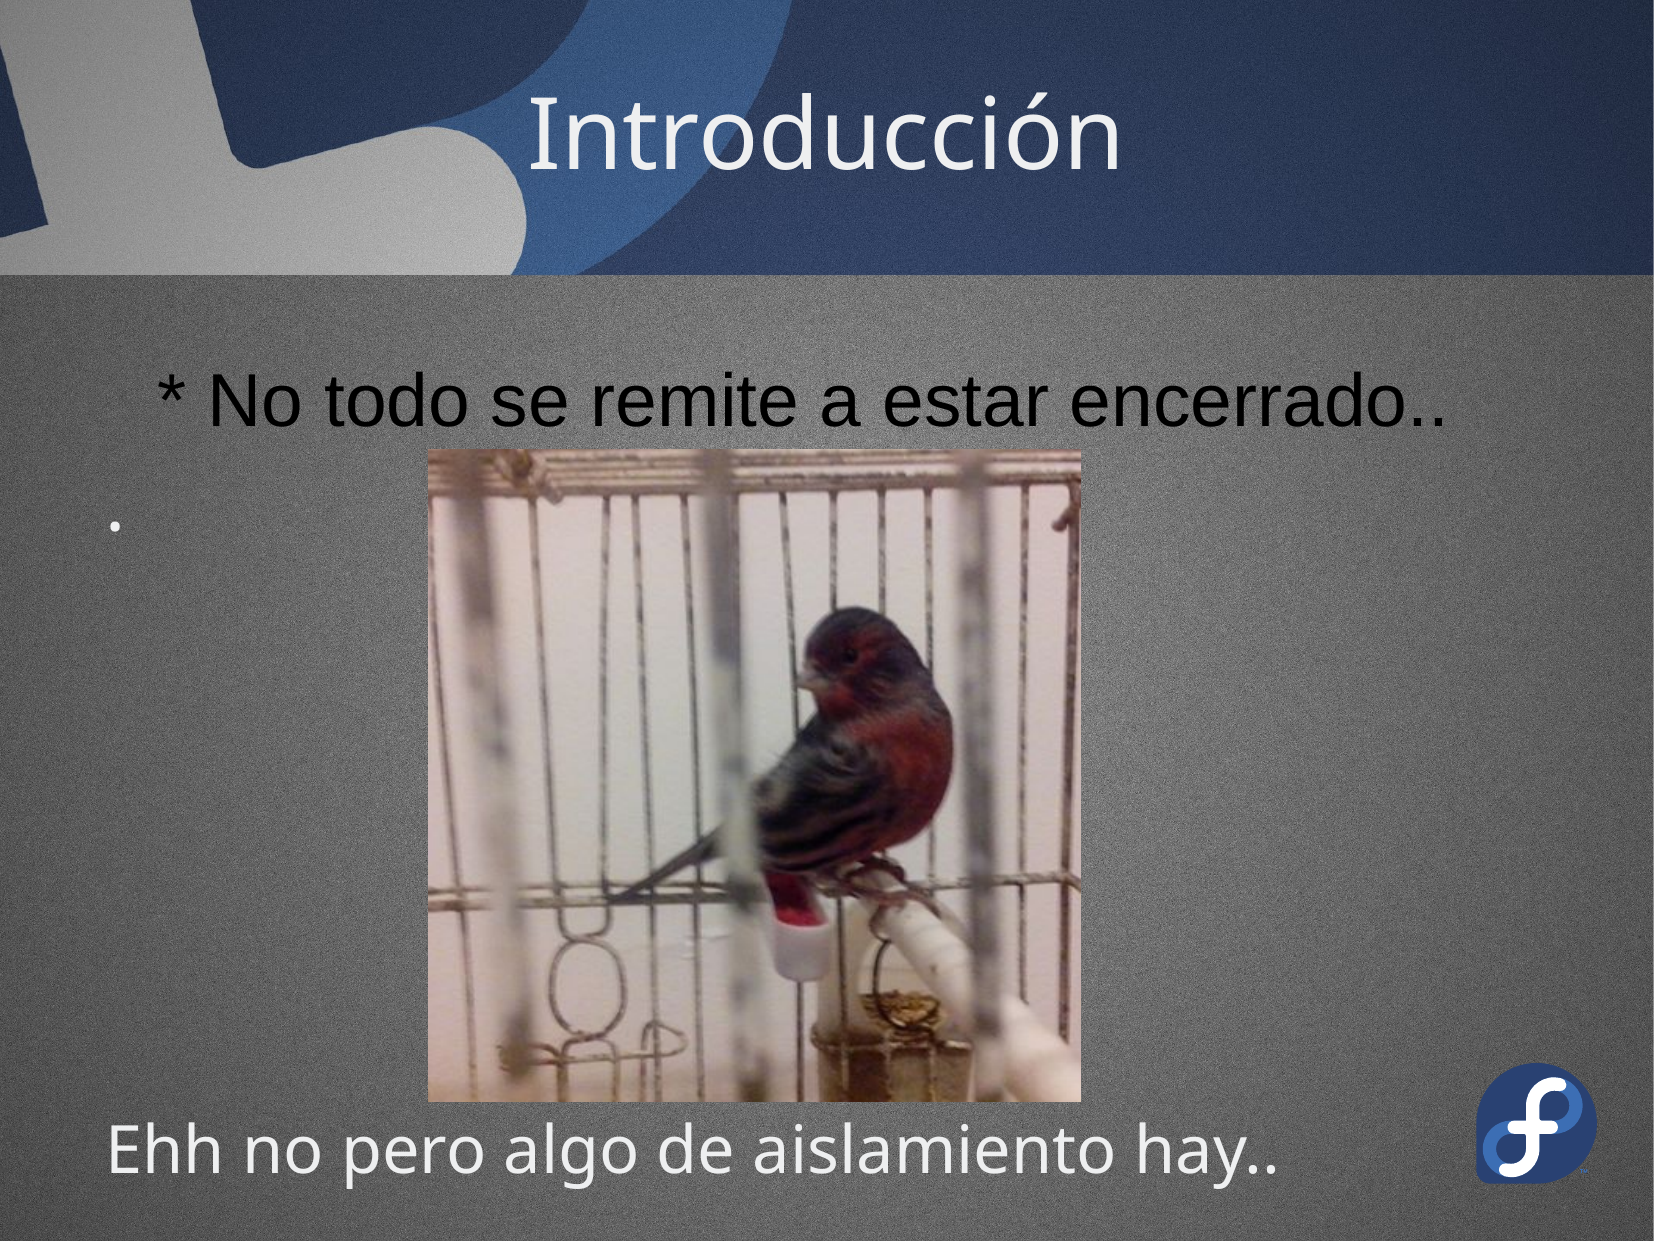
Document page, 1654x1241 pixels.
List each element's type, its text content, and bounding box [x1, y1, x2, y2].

picture [0, 0, 1654, 1241]
text_box Introducción [88, 29, 1565, 237]
text_box * No todo se remite a estar encerrado.. Ehh no pero algo de aislamiento hay.. [88, 354, 1565, 1241]
picture [428, 449, 1081, 1102]
